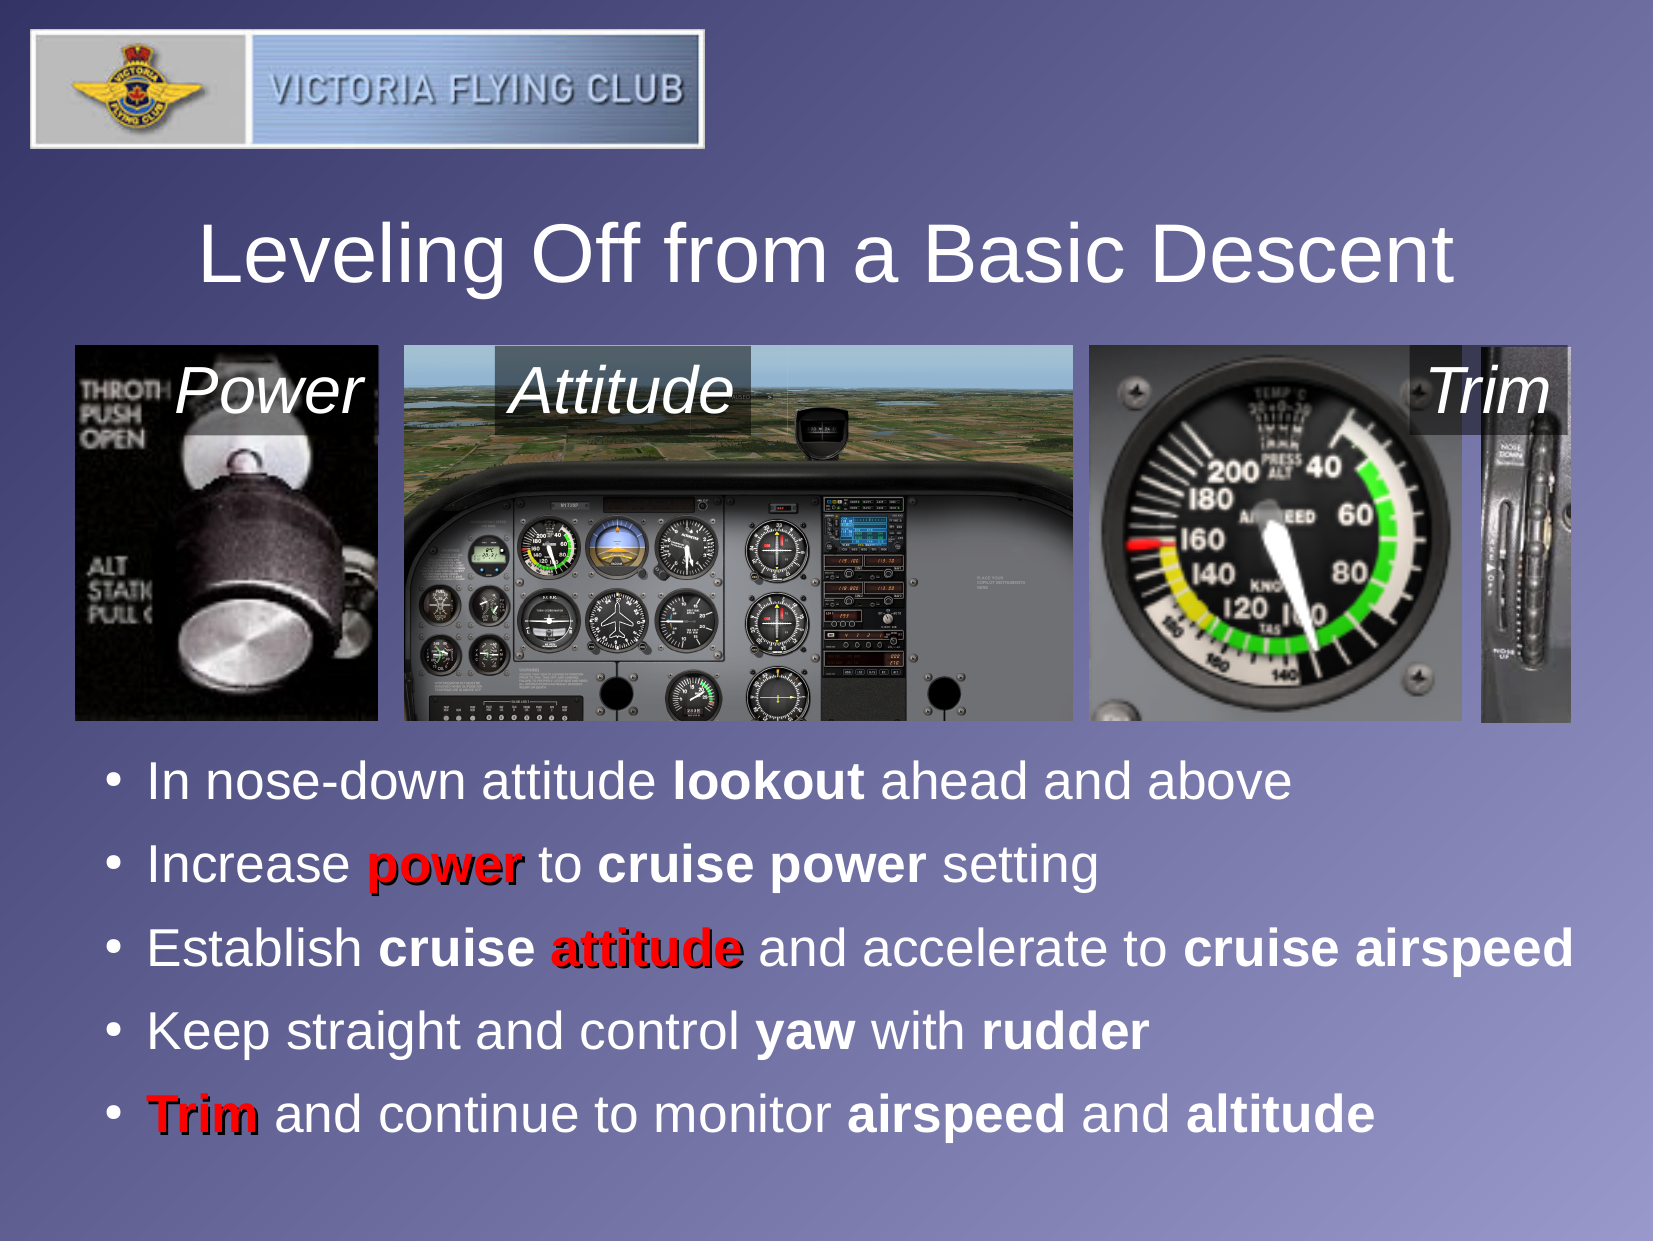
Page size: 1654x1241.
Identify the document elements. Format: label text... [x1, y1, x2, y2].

text_box Trim [1409, 345, 1568, 435]
picture [75, 345, 378, 721]
title Leveling Off from a Basic Descent [82, 150, 1571, 358]
picture [1089, 345, 1462, 721]
text_box Attitude [494, 345, 751, 436]
picture [1481, 347, 1571, 723]
text_box Power [159, 345, 380, 436]
picture [30, 29, 705, 149]
list In nose-down attitude lookout ahead and above Increase power to cruise power setting Establish cruise attitude and accelerate to cruise airspeed Keep straight and control yaw with rudder Trim and continue to monitor airspeed and altitude [89, 750, 1578, 1201]
picture [404, 345, 1073, 721]
